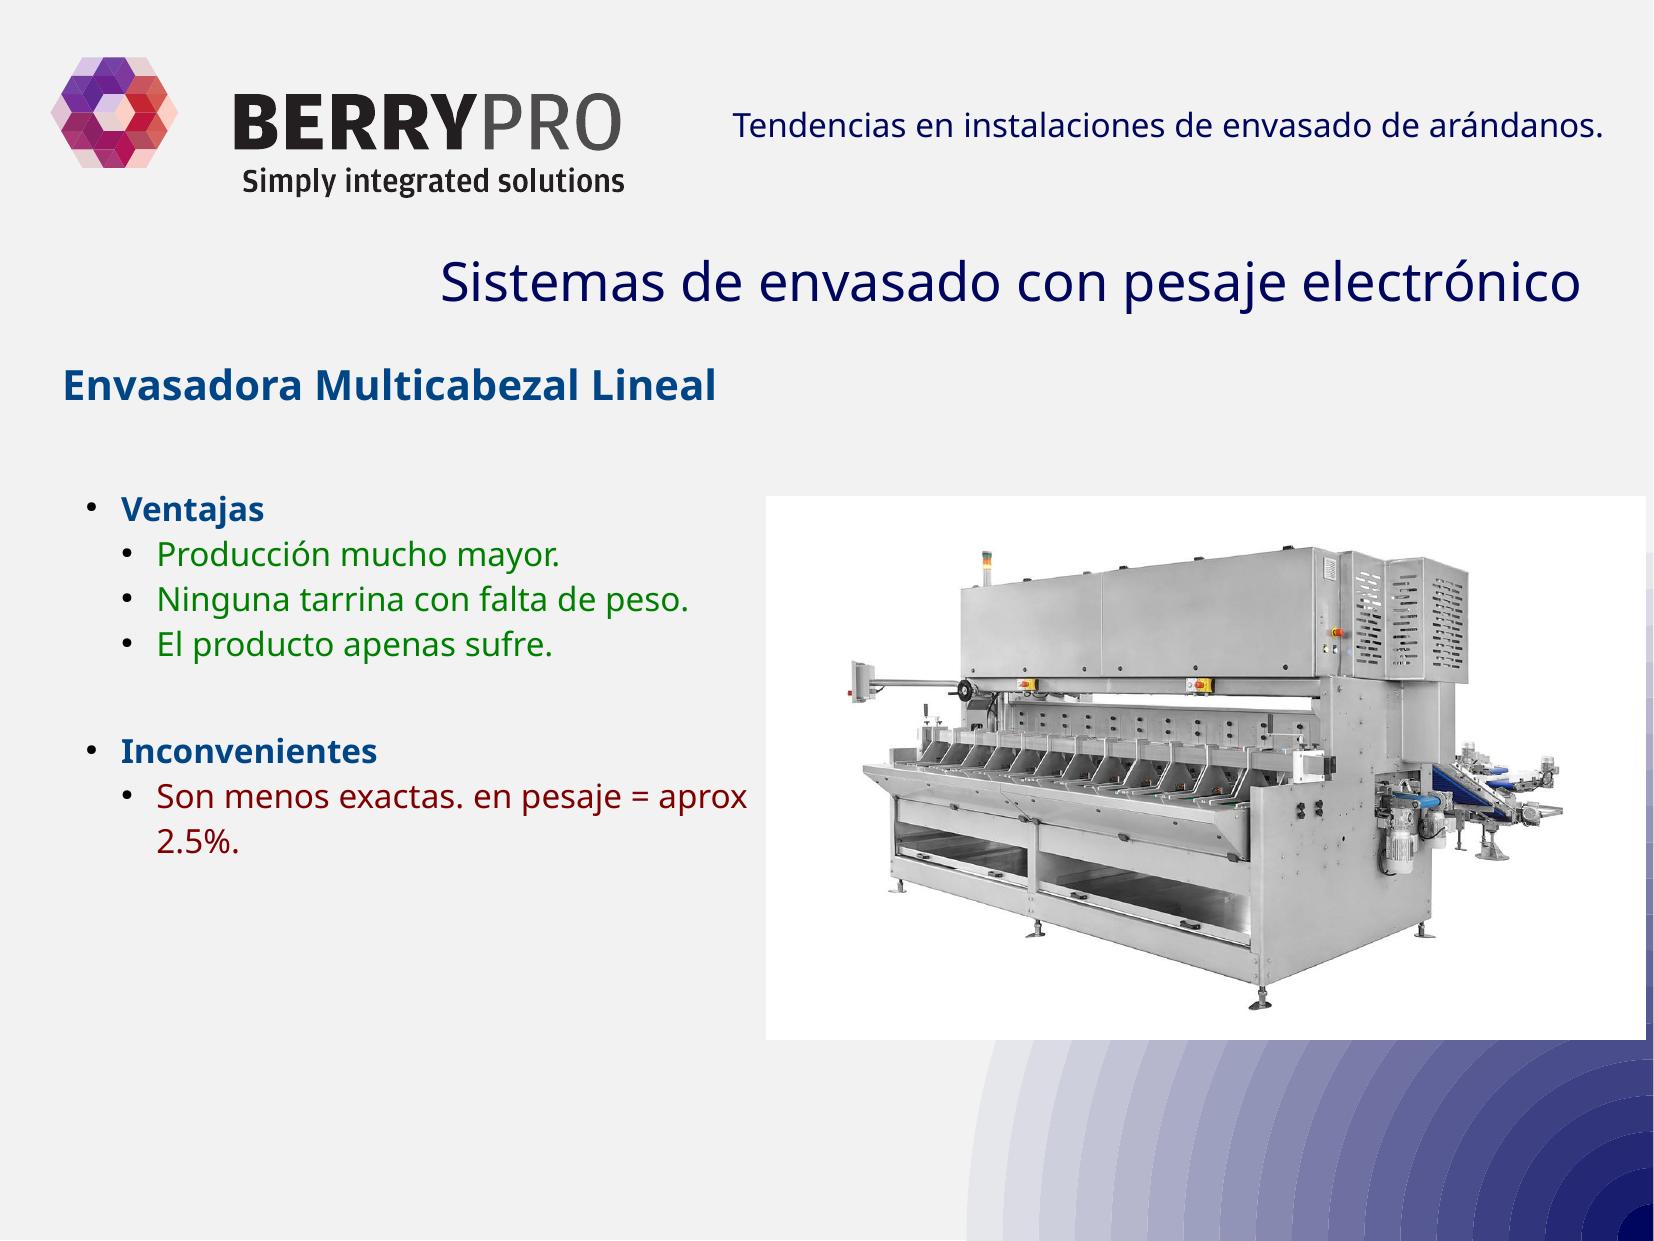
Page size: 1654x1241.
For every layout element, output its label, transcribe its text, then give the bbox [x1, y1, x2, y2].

picture [766, 496, 1646, 1040]
text_box Sistemas de envasado con pesaje electrónico [425, 236, 1619, 319]
text_box Tendencias en instalaciones de envasado de arándanos. [578, 94, 1654, 166]
text_box Ventajas Producción mucho mayor. Ninguna tarrina con falta de peso. El producto apenas sufre. [70, 478, 768, 709]
picture [35, 0, 638, 355]
text_box Inconvenientes Son menos exactas. en pesaje = aprox 2.5%. [70, 720, 766, 875]
text_box Envasadora Multicabezal Lineal [47, 348, 745, 420]
